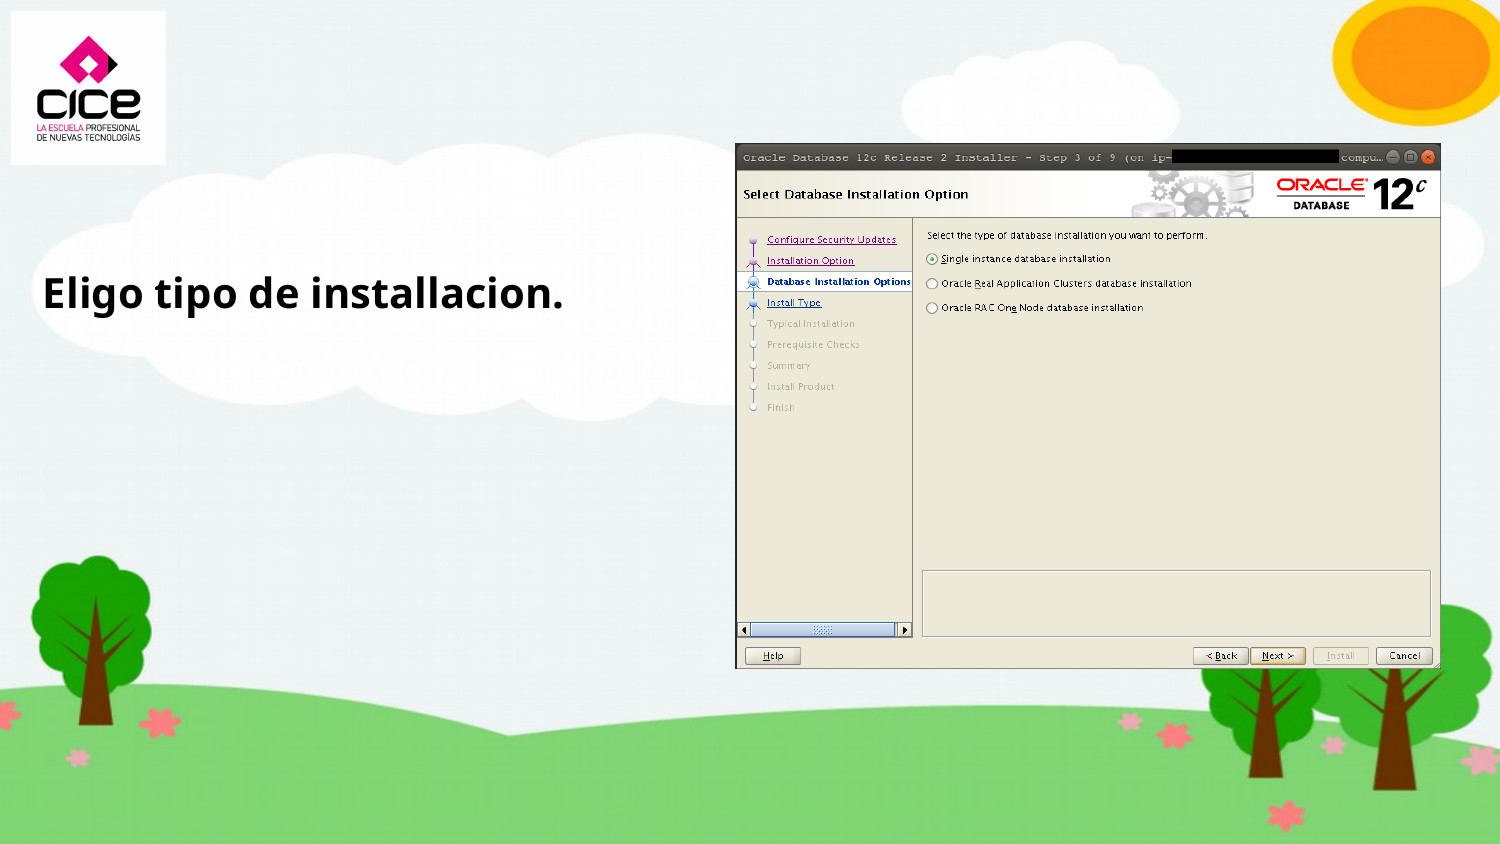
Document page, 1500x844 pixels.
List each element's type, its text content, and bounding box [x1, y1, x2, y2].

picture [0, 0, 1500, 844]
title Eligo tipo de installacion. [42, 192, 676, 393]
